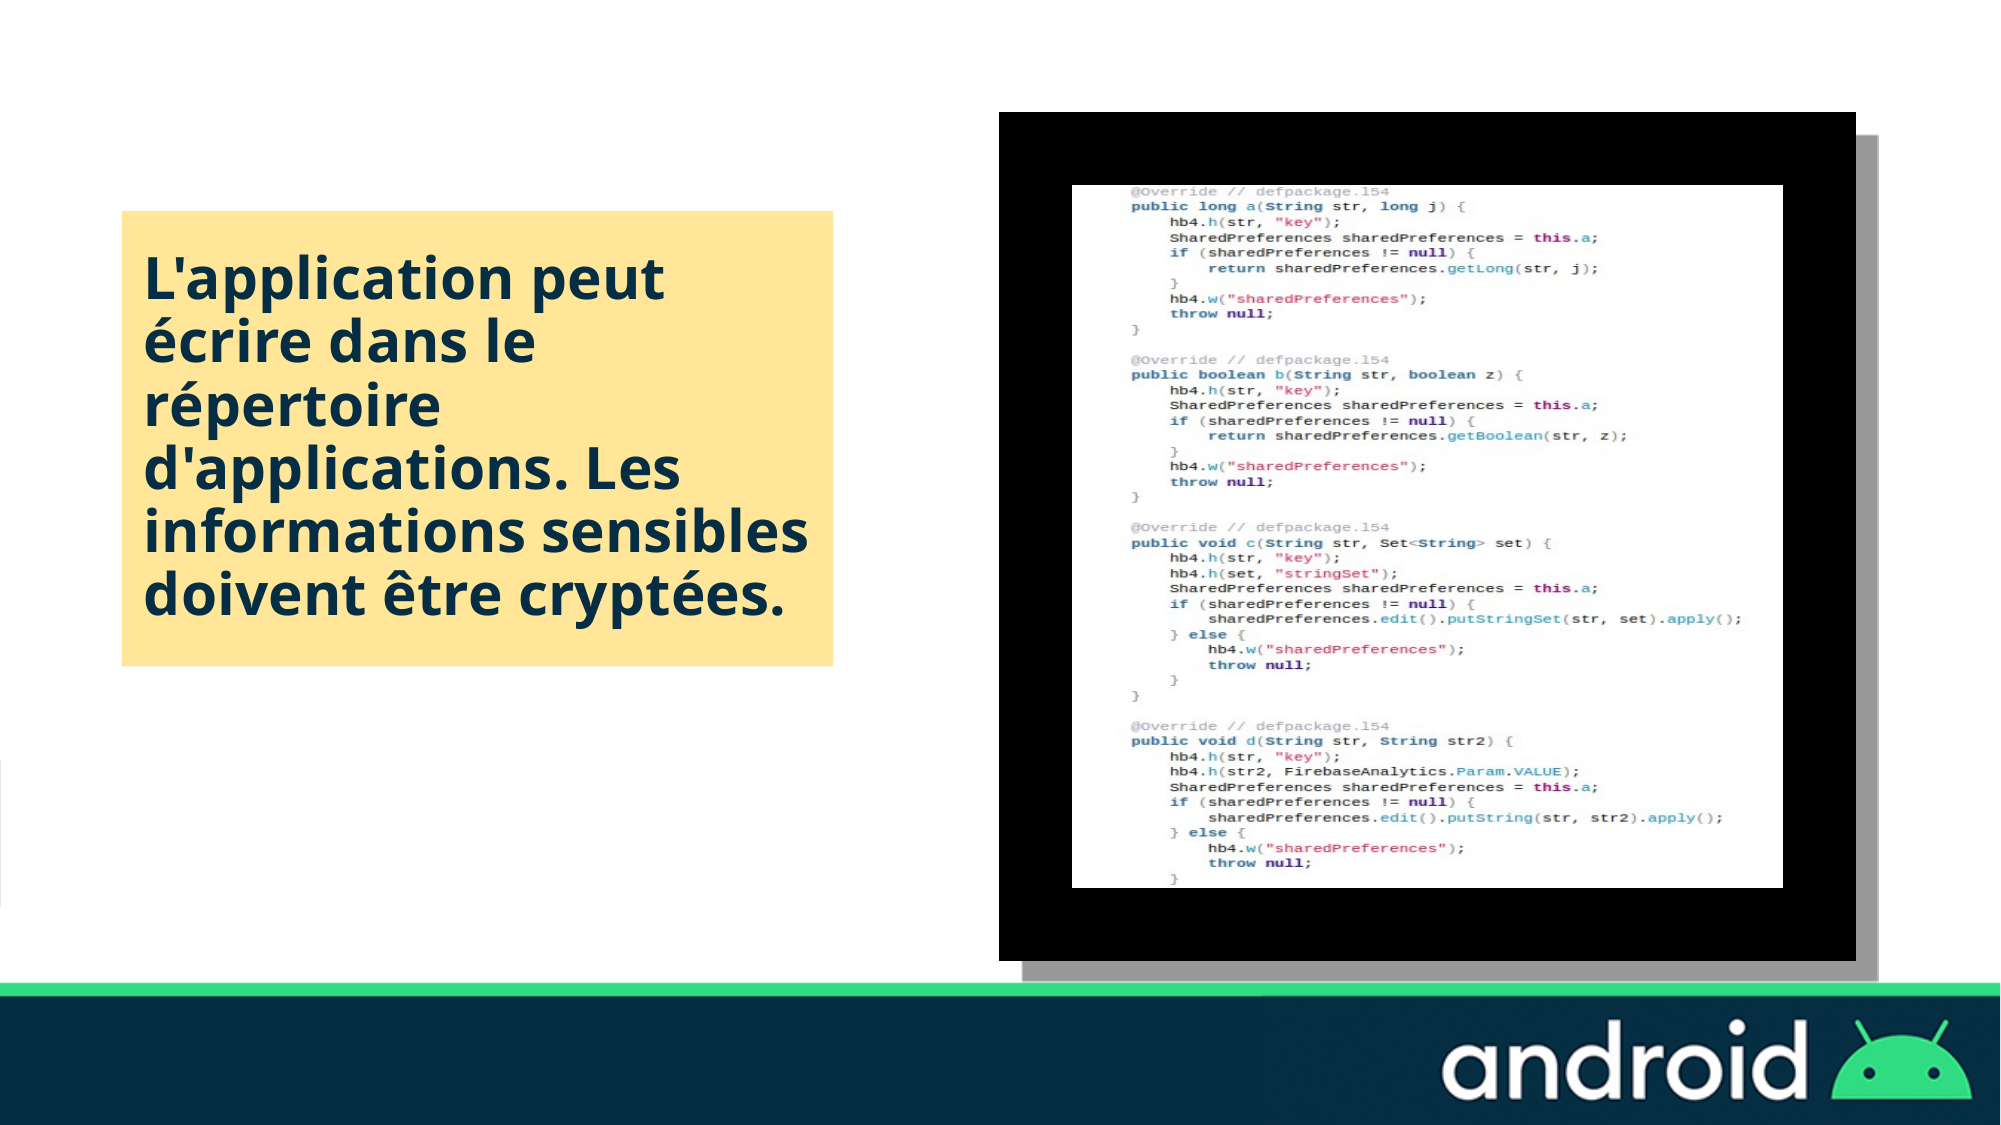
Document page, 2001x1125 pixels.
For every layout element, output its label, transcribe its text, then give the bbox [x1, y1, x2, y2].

title L'application peut écrire dans le répertoire d'applications. Les informations sensibles doivent être cryptées. [122, 210, 834, 667]
picture [1072, 185, 1784, 888]
